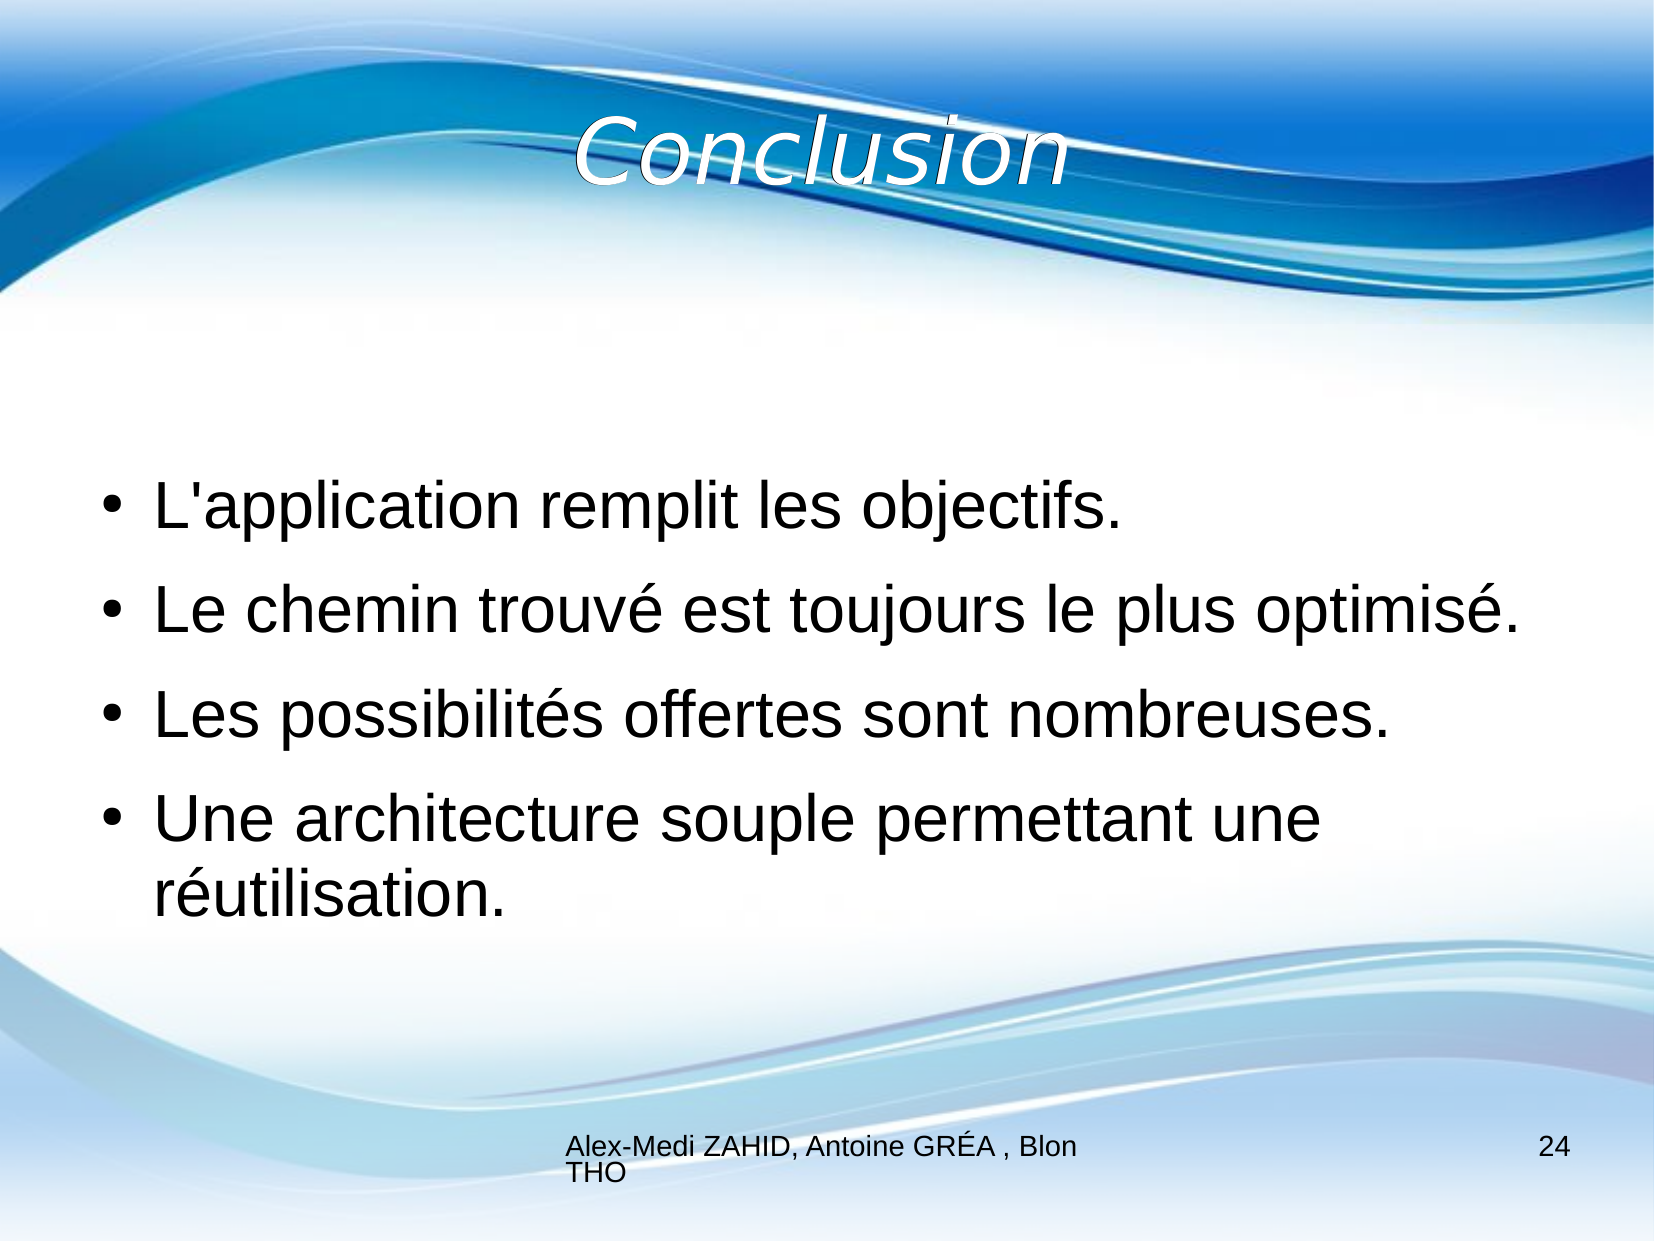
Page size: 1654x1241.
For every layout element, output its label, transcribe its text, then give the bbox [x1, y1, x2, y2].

title Conclusion [82, 56, 1565, 250]
list L'application remplit les objectifs. Le chemin trouvé est toujours le plus optimisé. Les possibilités offertes sont nombreuses. Une architecture souple permettant une réutilisation. [82, 290, 1571, 1109]
picture [0, 0, 1654, 324]
